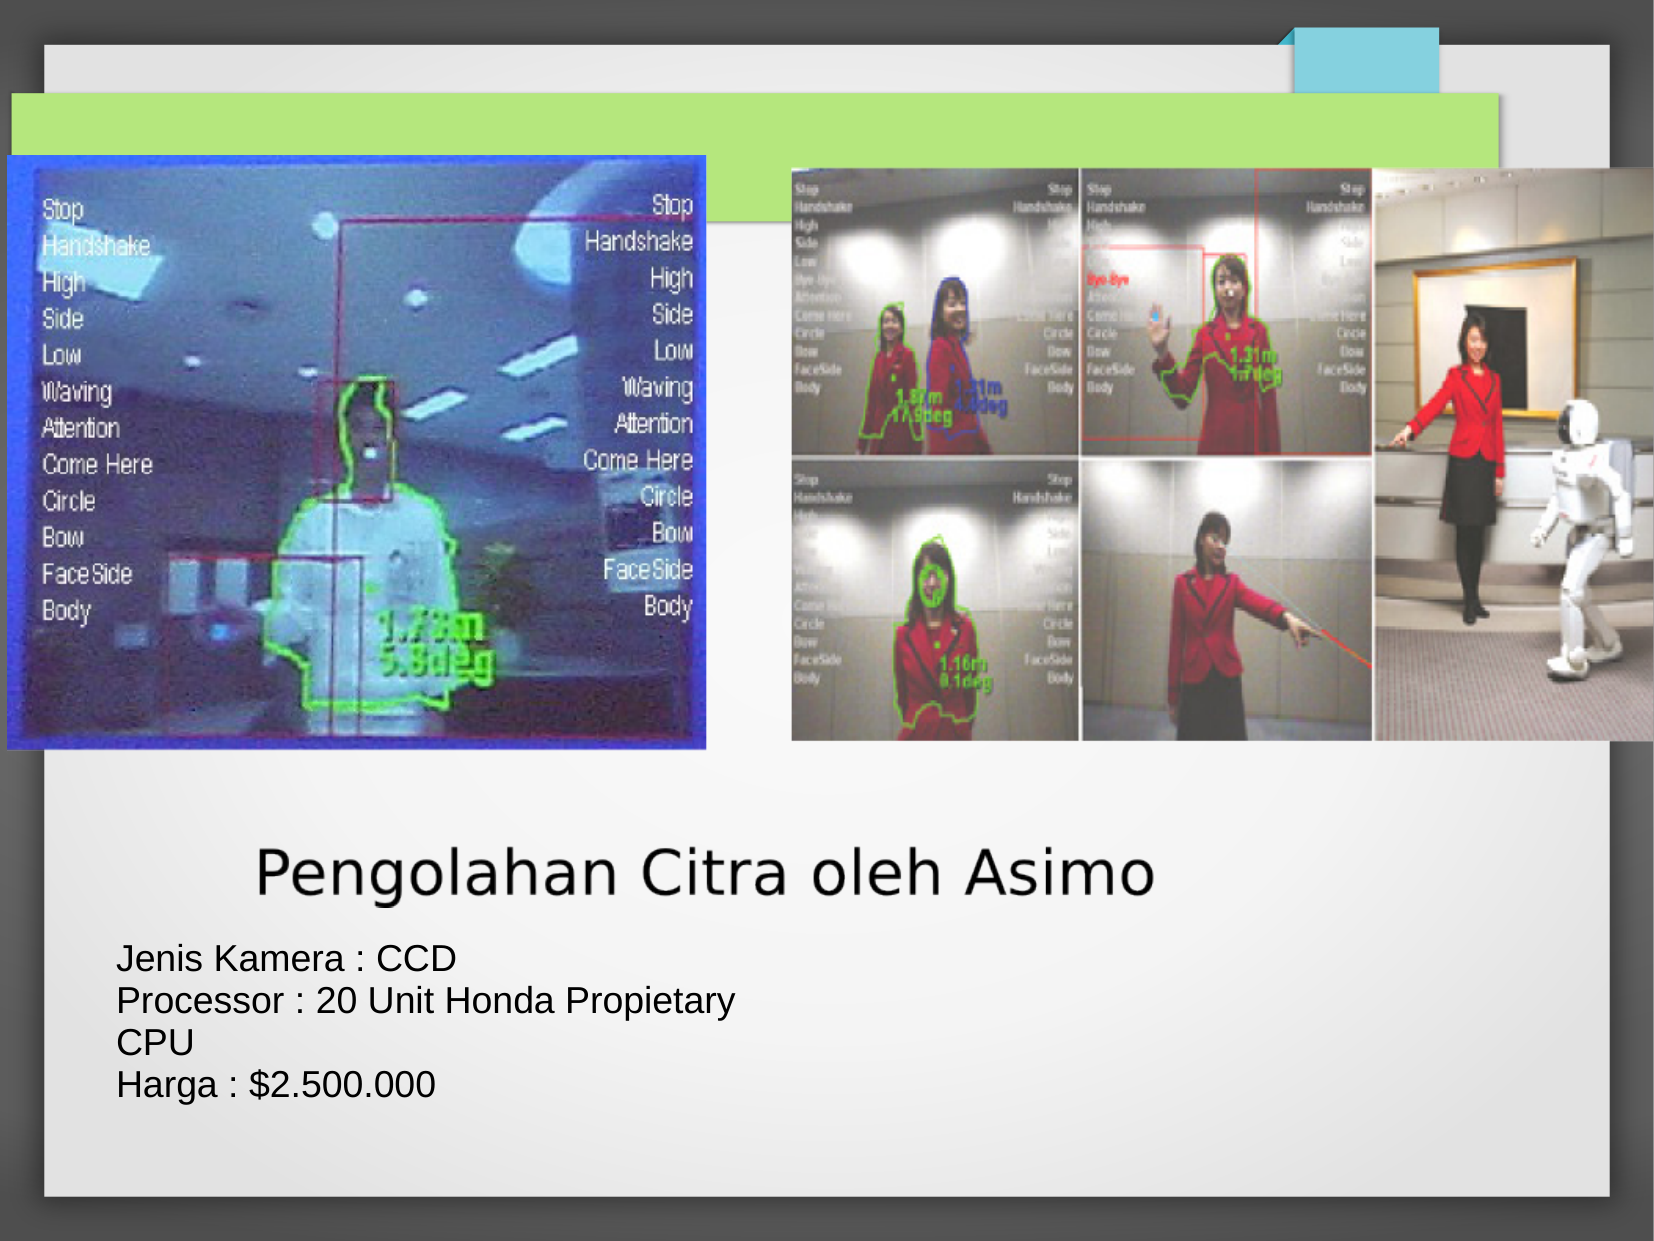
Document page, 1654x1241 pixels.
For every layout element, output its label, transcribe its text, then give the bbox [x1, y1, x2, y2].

text_box Jenis Kamera : CCD Processor : 20 Unit Honda Propietary CPU Harga : $2.500.000 [101, 930, 841, 1071]
picture [0, 0, 1654, 1241]
